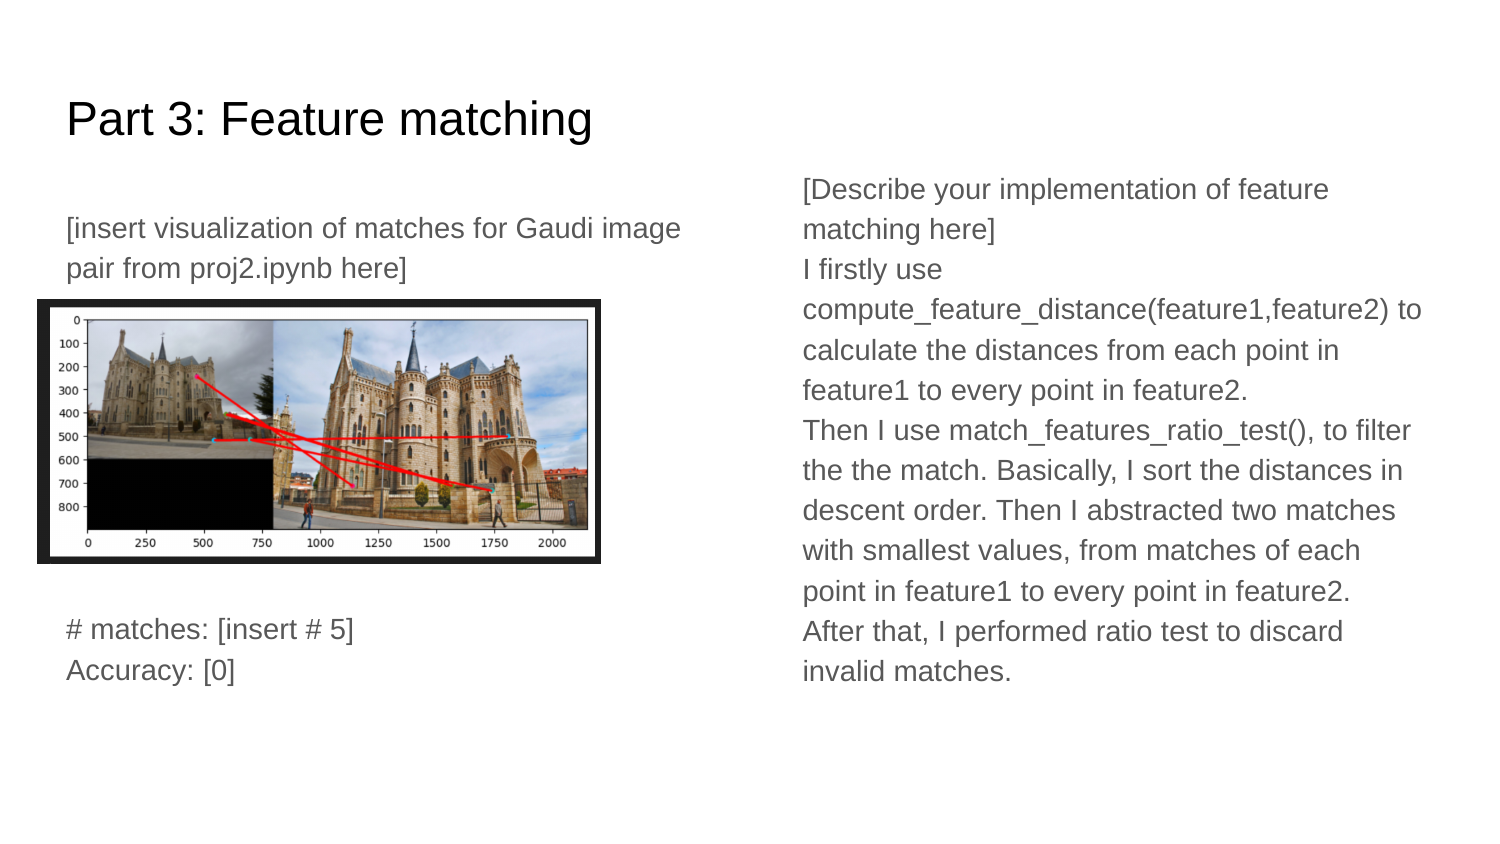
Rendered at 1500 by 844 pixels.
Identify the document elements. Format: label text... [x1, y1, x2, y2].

list [Describe your implementation of feature matching here] I firstly use compute_feature_distance(feature1,feature2) to calculate the distances from each point in feature1 to every point in feature2. Then I use match_features_ratio_test(), to filter the the match. Basically, I sort the distances in descent order. Then I abstracted two matches with smallest values, from matches of each point in feature1 to every point in feature2. After that, I performed ratio test to discard invalid matches. [787, 150, 1444, 711]
list [insert visualization of matches for Gaudi image pair from proj2.ipynb here] # matches: [insert # 5] Accuracy: [0] [51, 189, 708, 750]
picture [37, 299, 601, 564]
title Part 3: Feature matching [51, 72, 1449, 167]
